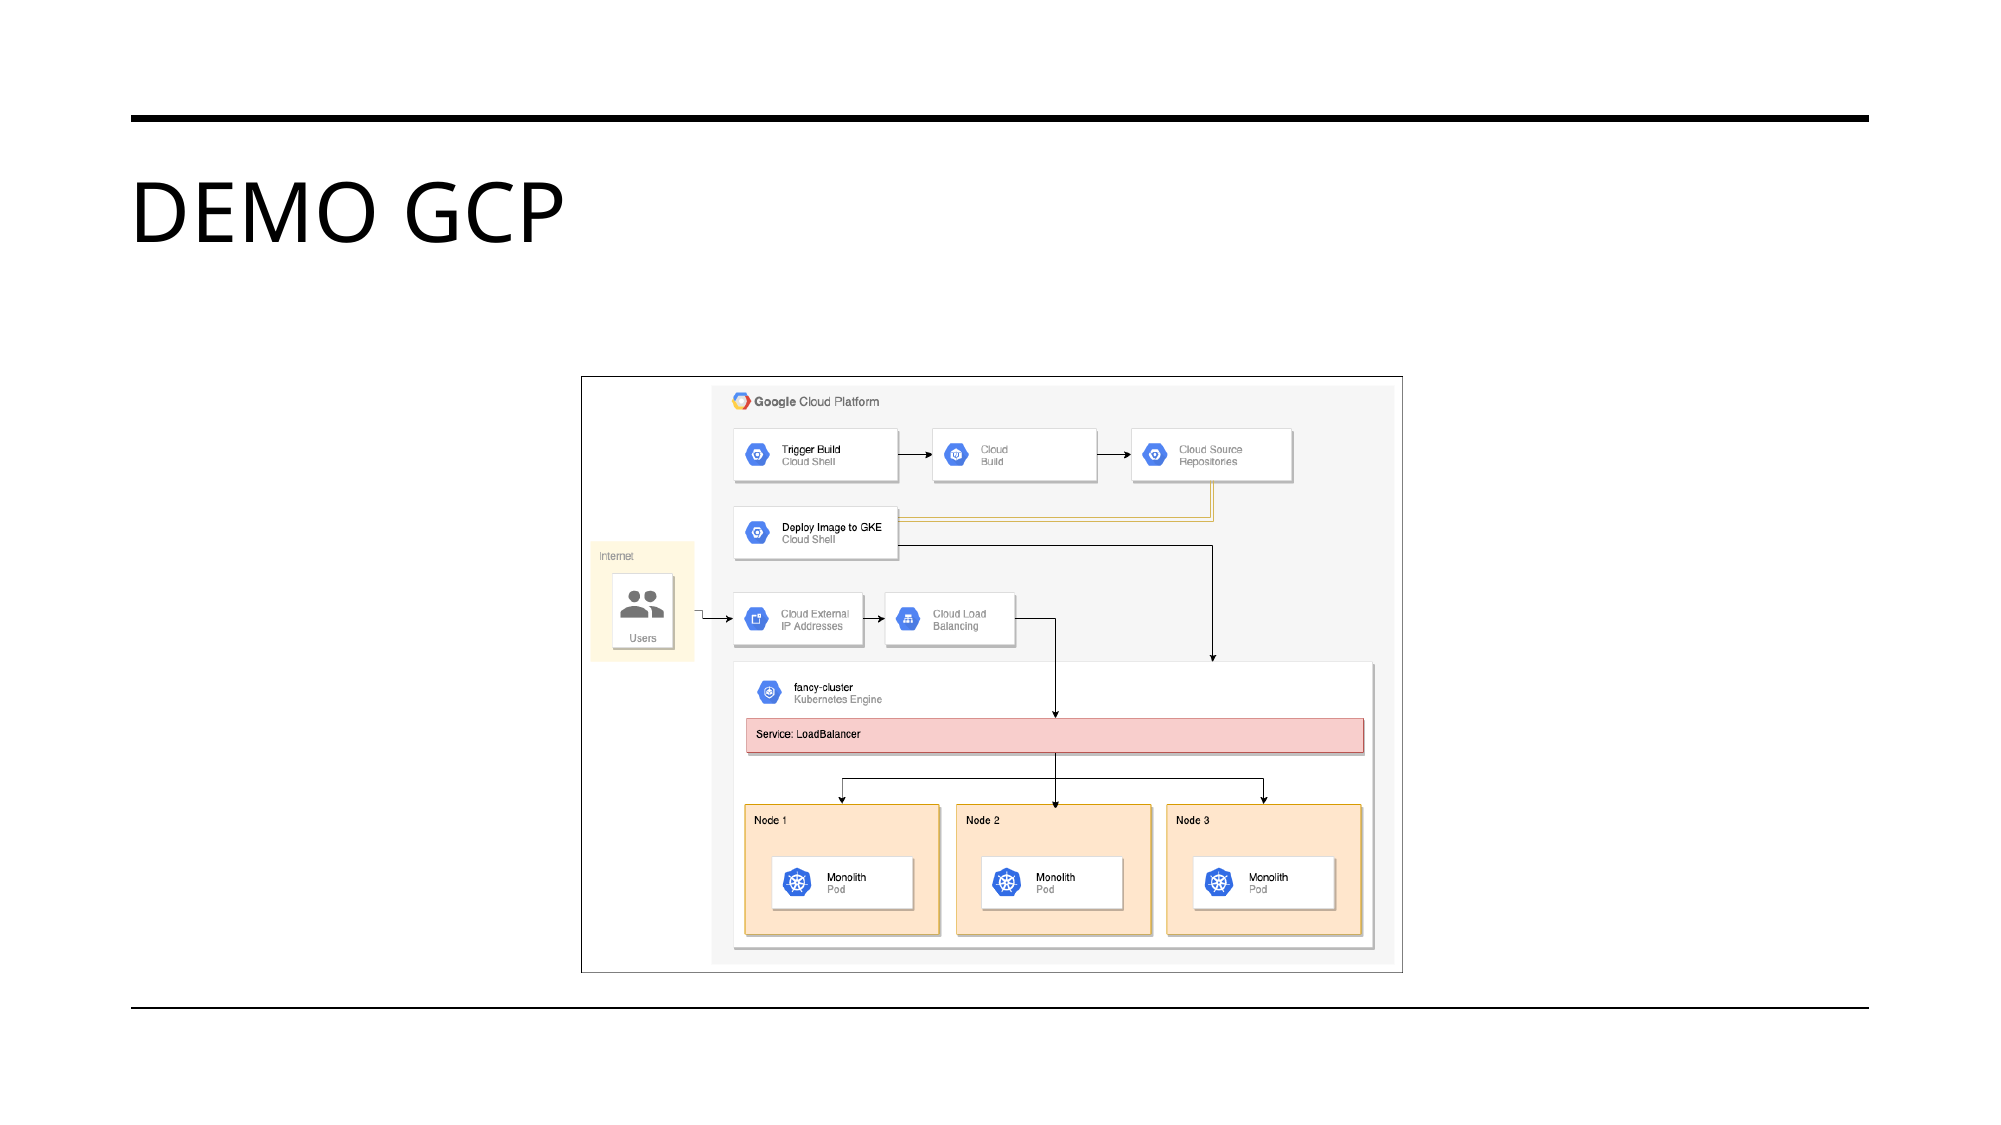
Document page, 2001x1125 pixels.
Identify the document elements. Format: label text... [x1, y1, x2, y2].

title DEMO GCP [114, 151, 1869, 377]
picture [581, 376, 1403, 973]
